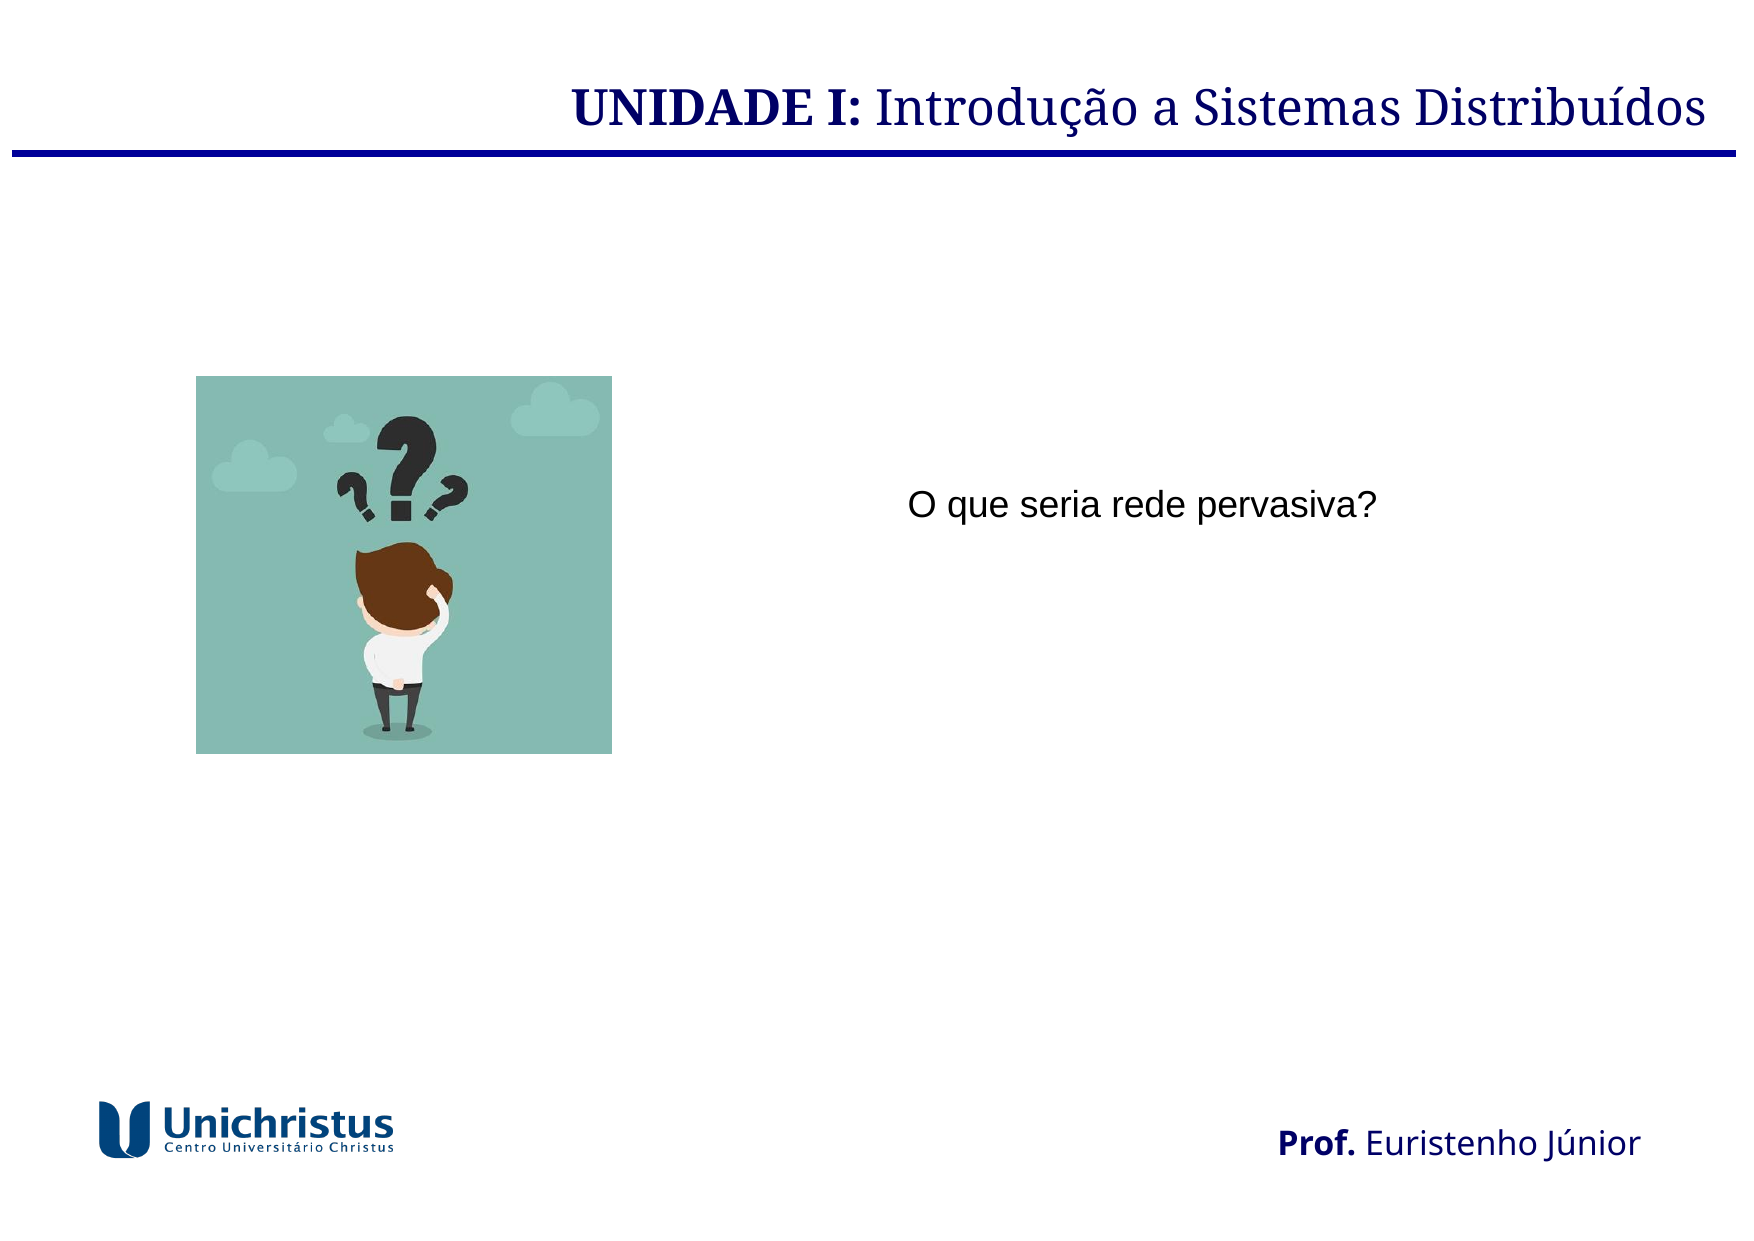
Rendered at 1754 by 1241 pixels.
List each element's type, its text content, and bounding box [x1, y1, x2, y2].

text_box O que seria rede pervasiva? [690, 295, 1595, 893]
text_box UNIDADE I: Introdução a Sistemas Distribuídos [556, 64, 1708, 150]
text_box UNIDADE I: Introdução a Sistemas Distribuídos [556, 157, 1708, 161]
picture [196, 376, 612, 754]
picture [94, 1098, 398, 1160]
text_box Prof. Euristenho Júnior [1262, 1111, 1695, 1167]
